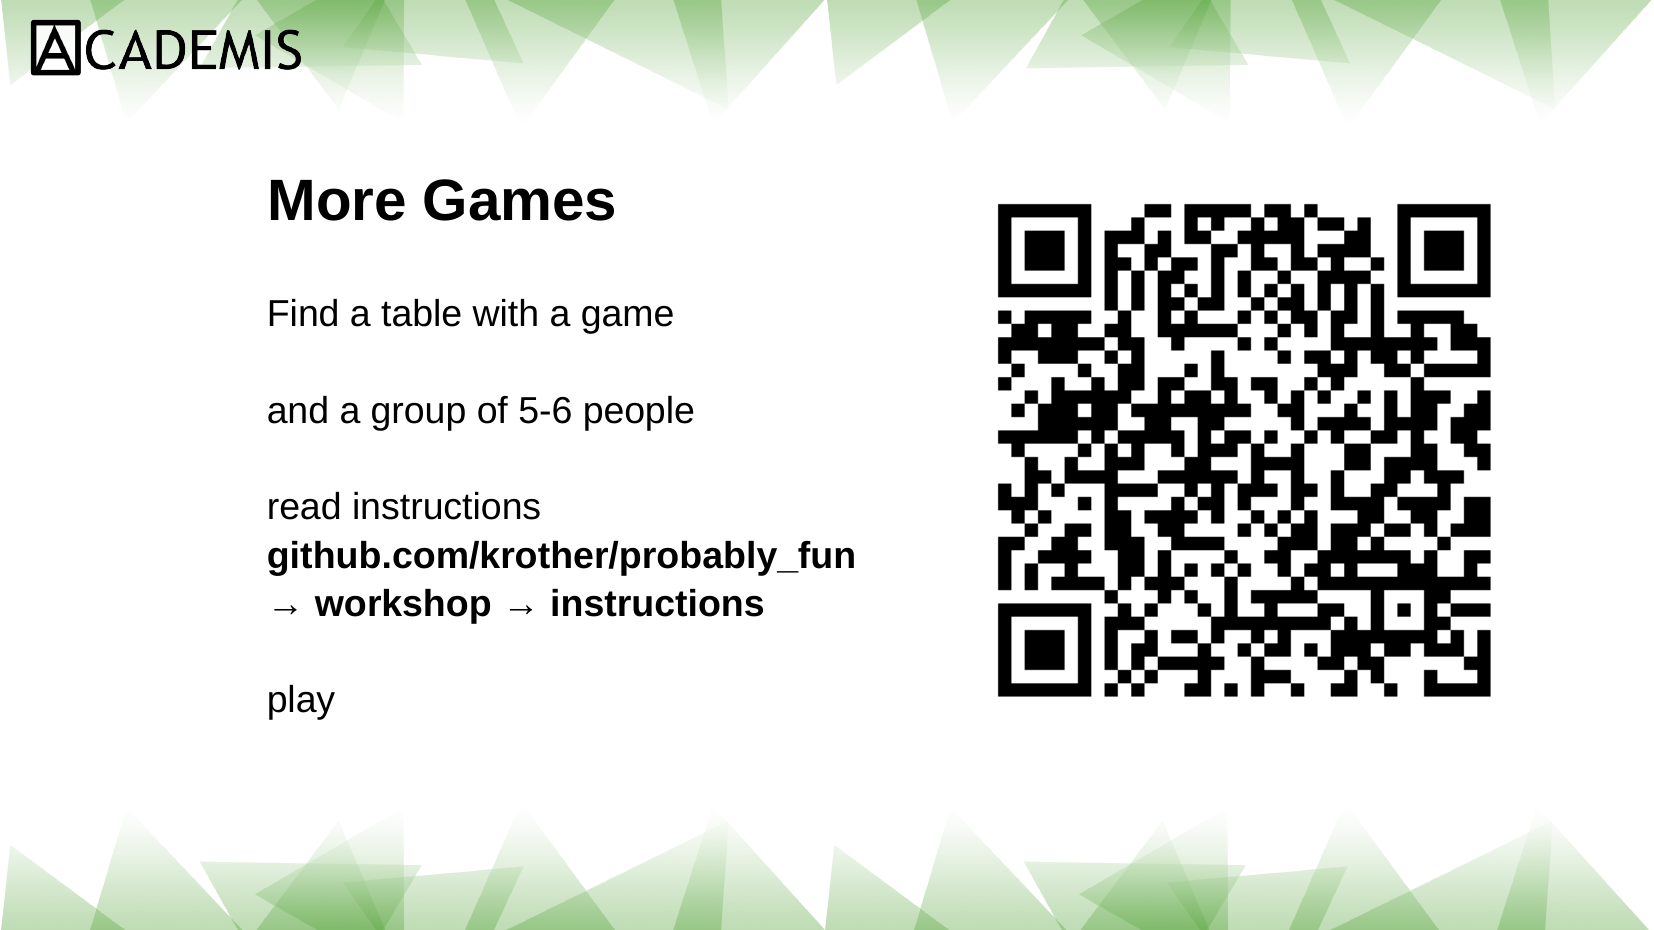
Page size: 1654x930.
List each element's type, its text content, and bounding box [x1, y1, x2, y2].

text_box Find a table with a game and a group of 5-6 people read instructions github.com/krother/probably_fun → workshop → instructions play [252, 279, 945, 729]
picture [0, 0, 1653, 128]
title More Games [180, 86, 706, 282]
picture [0, 802, 1651, 930]
picture [945, 151, 1544, 751]
